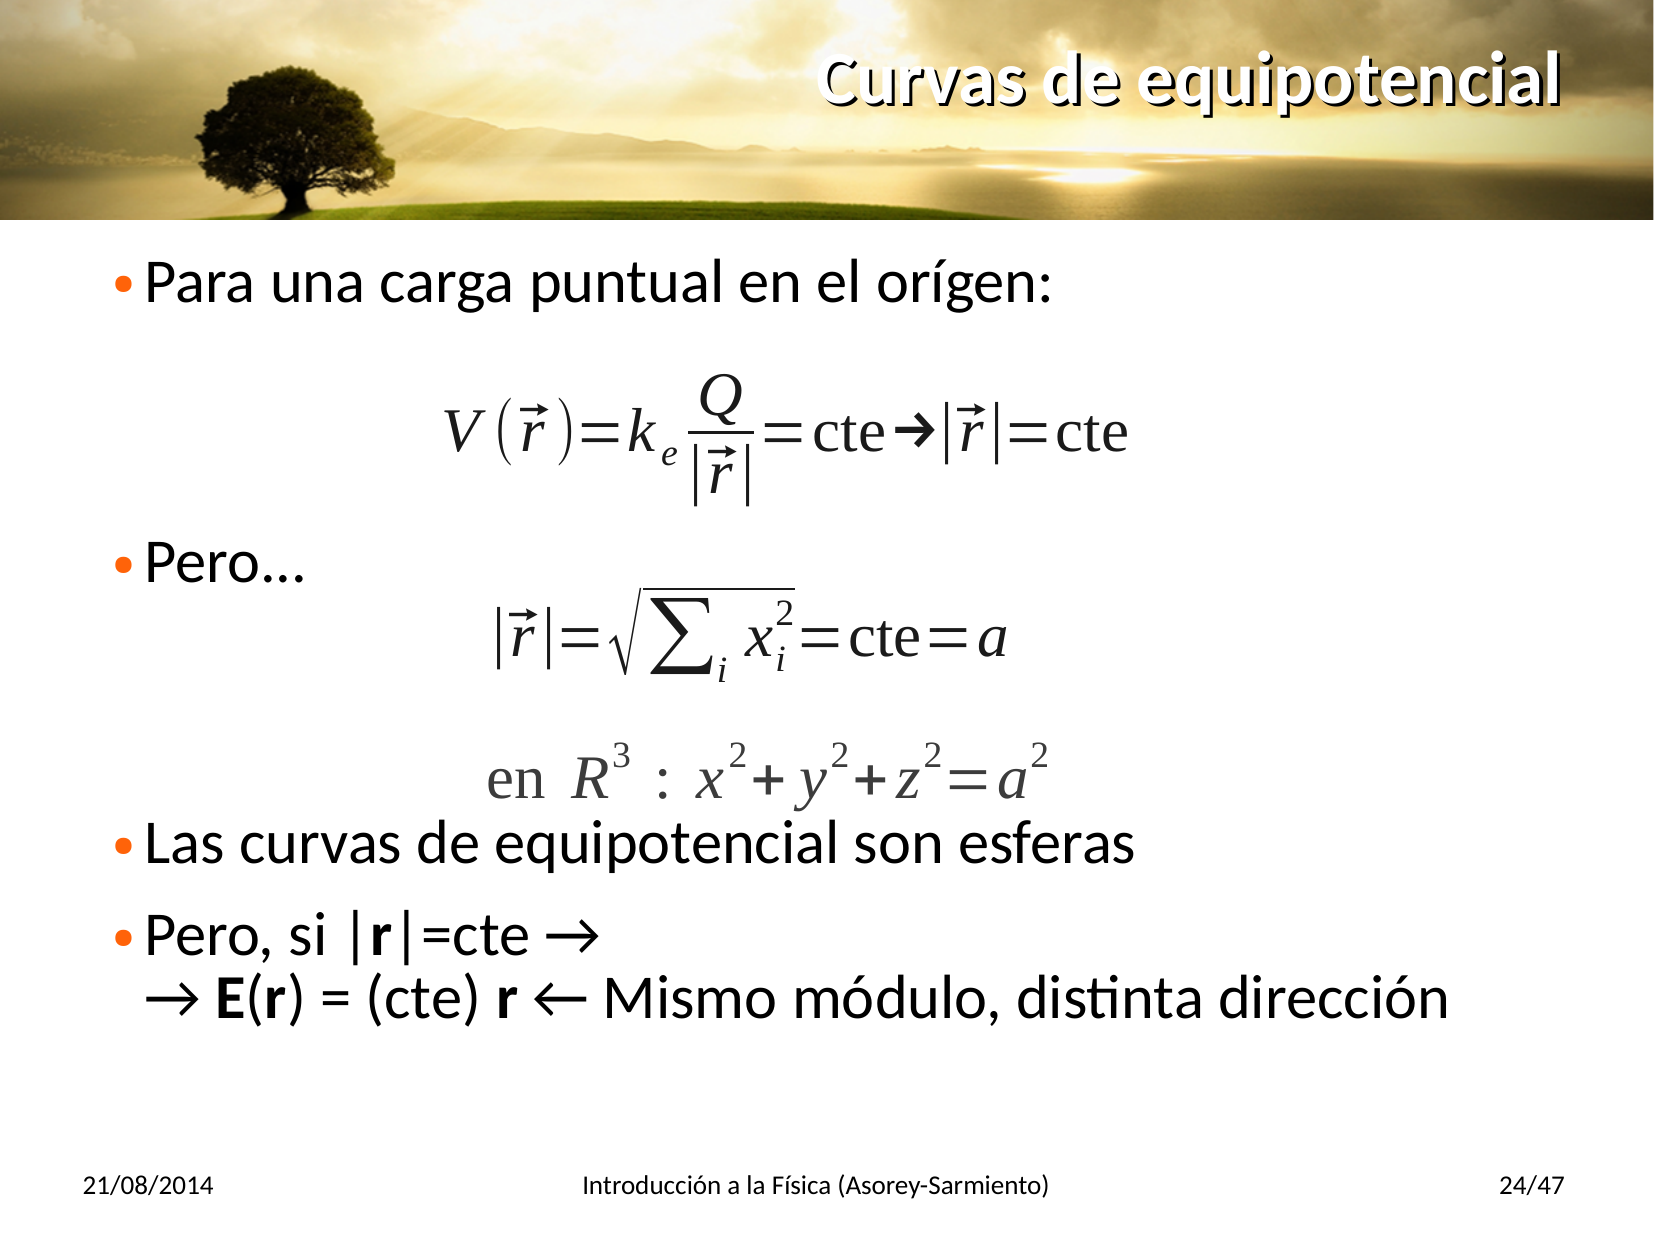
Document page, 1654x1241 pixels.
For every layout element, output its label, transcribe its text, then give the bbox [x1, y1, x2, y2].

chart [480, 585, 1016, 691]
list Para una carga puntual en el orígen: Pero... Las curvas de equipotencial son esferas Pero, si |r|=cte → → E(r) = (cte) r ← Mismo módulo, distinta dirección [82, 255, 1571, 1171]
title Curvas de equipotencial [75, 19, 1564, 151]
picture [0, 0, 1654, 220]
chart [480, 735, 1055, 813]
chart [435, 360, 1137, 510]
